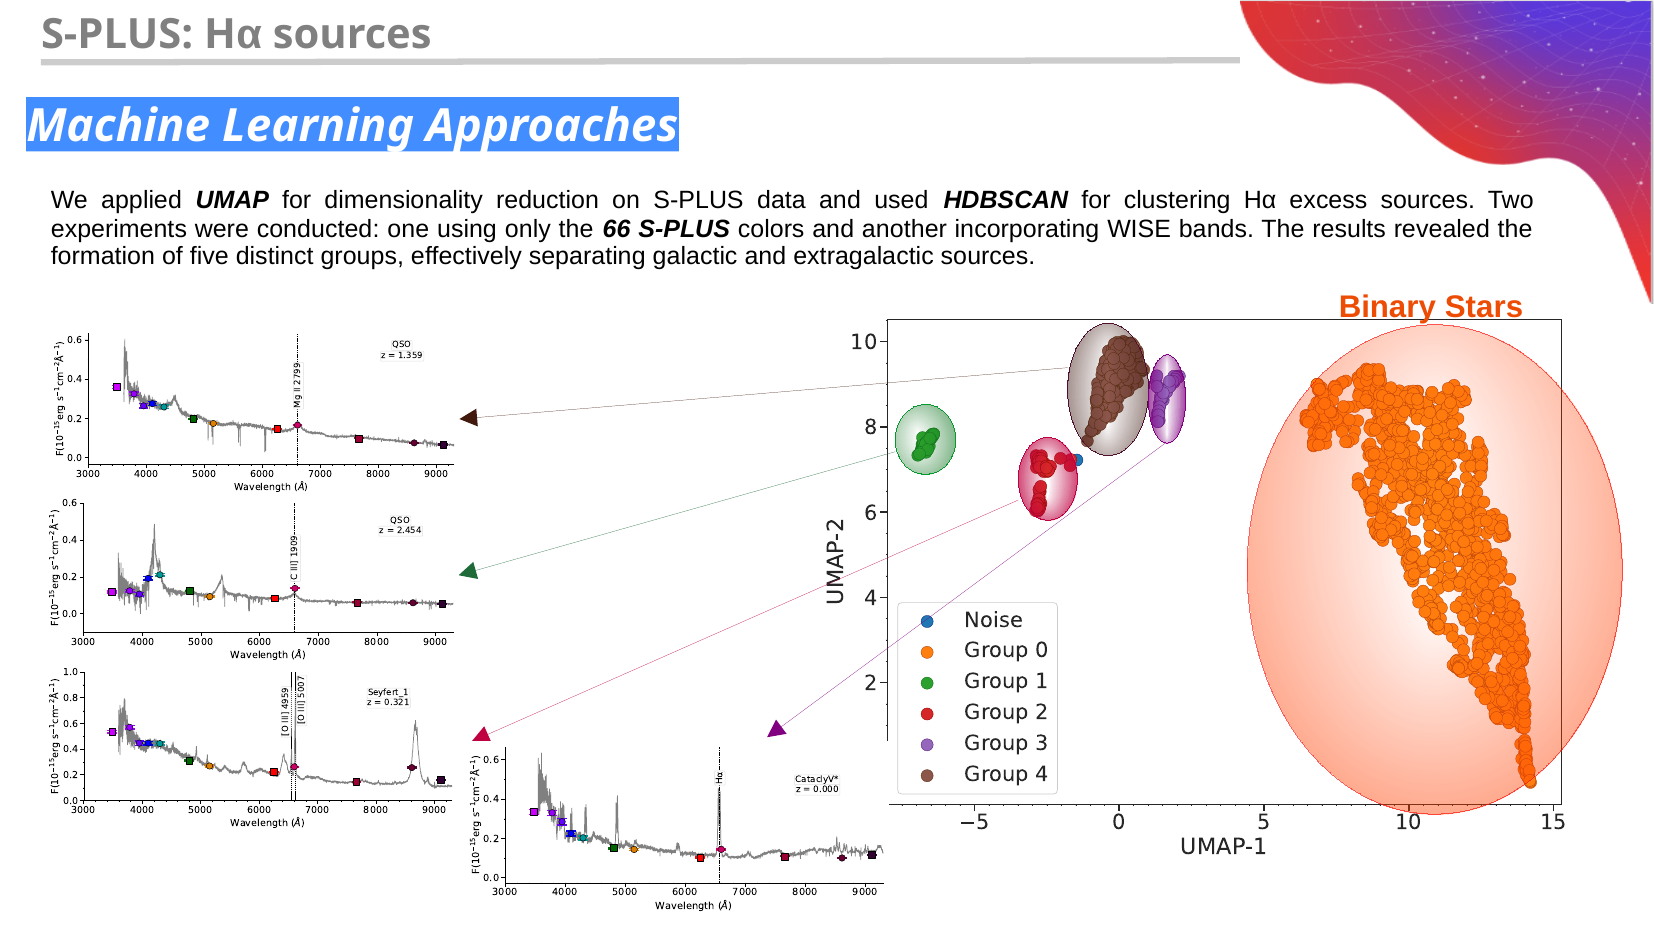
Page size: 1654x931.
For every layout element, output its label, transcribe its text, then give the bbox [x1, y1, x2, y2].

picture [1240, 0, 1654, 304]
text_box Binary Stars [1323, 281, 1563, 367]
text_box [1067, 323, 1186, 456]
picture [42, 328, 460, 836]
text_box S-PLUS: Hα sources [26, 0, 477, 72]
text_box We applied UMAP for dimensionality reduction on S-PLUS data and used HDBSCAN for clustering Hα excess sources. Two experiments were conducted: one using only the 66 S-PLUS colors and another incorporating WISE bands. The results revealed the formation of five distinct groups, effectively separating galactic and extragalactic sources. [36, 178, 1550, 278]
picture [463, 314, 1572, 919]
text_box [1247, 367, 1623, 815]
picture [1542, 314, 1572, 401]
text_box [895, 404, 956, 475]
text_box [1018, 437, 1078, 521]
text_box Machine Learning Approaches [26, 97, 679, 152]
